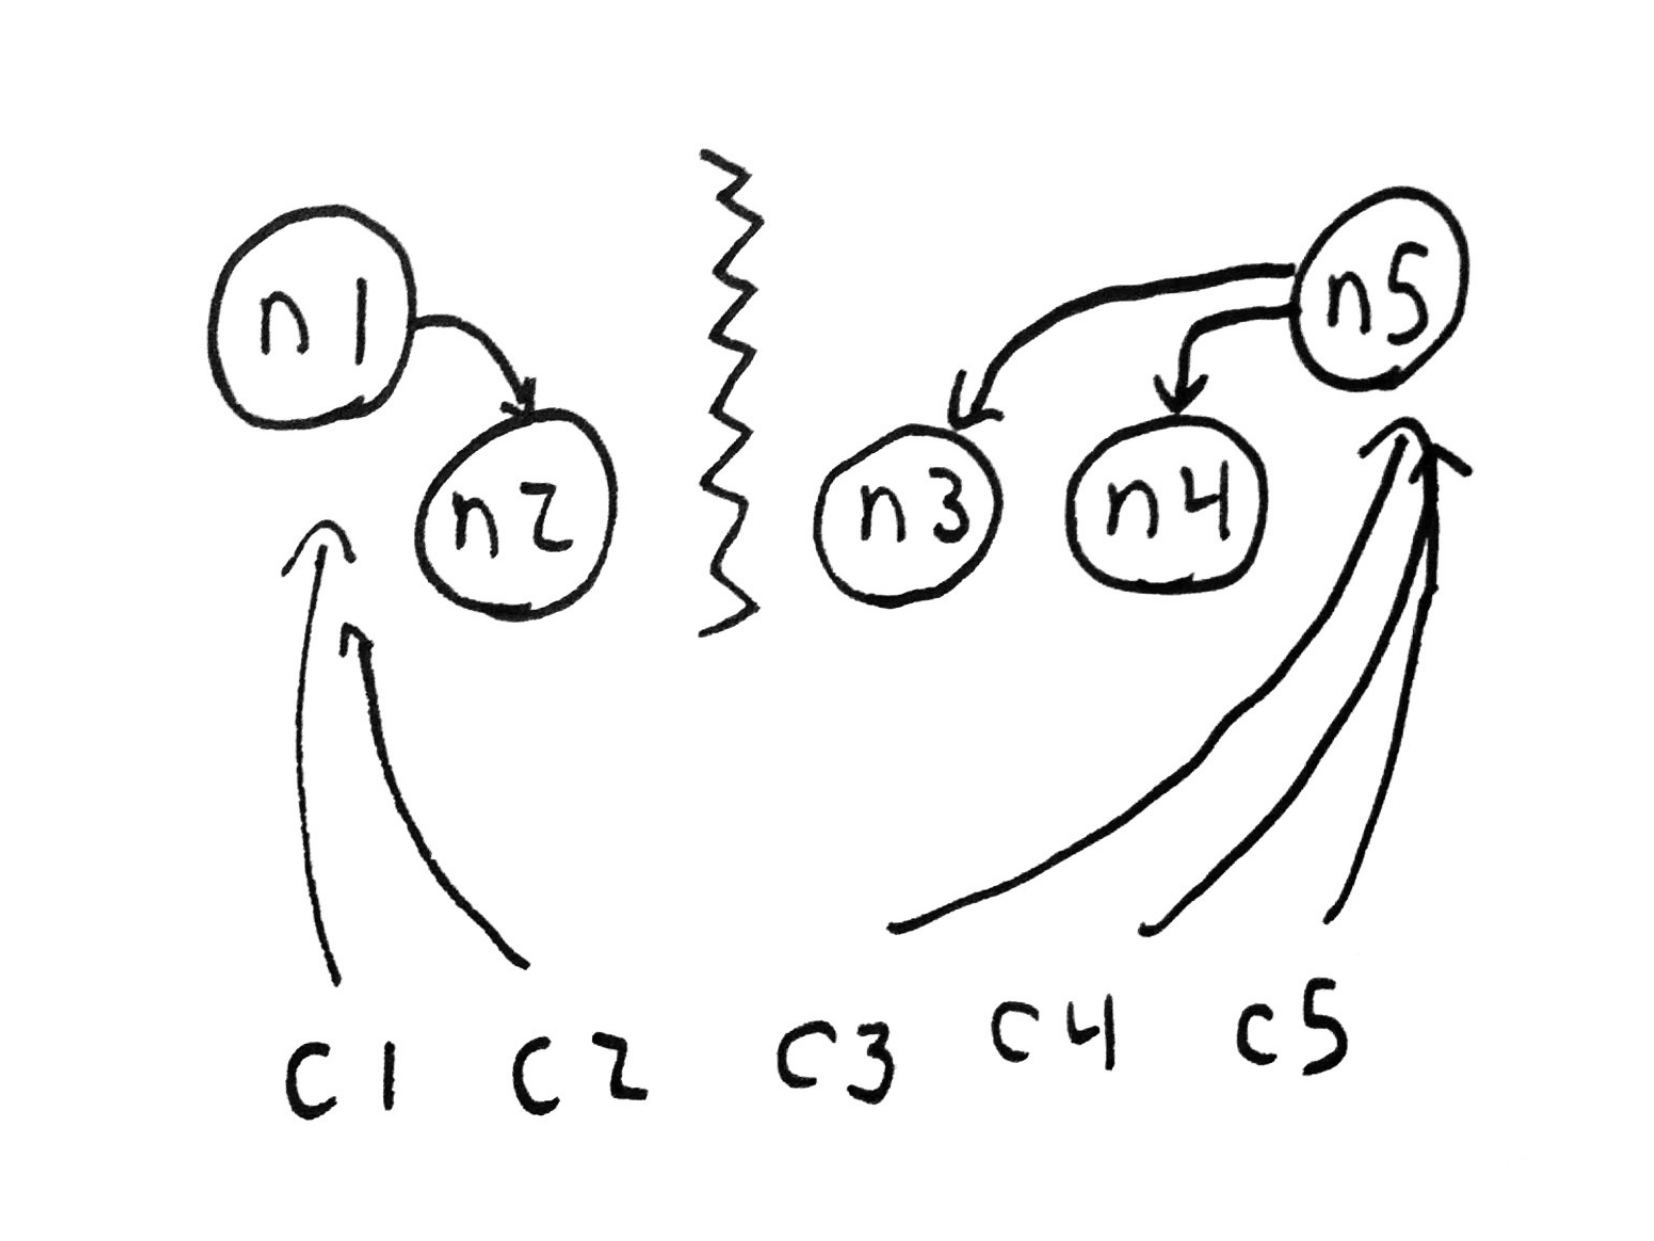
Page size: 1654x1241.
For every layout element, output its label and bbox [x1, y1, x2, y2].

picture [105, 49, 1527, 1175]
